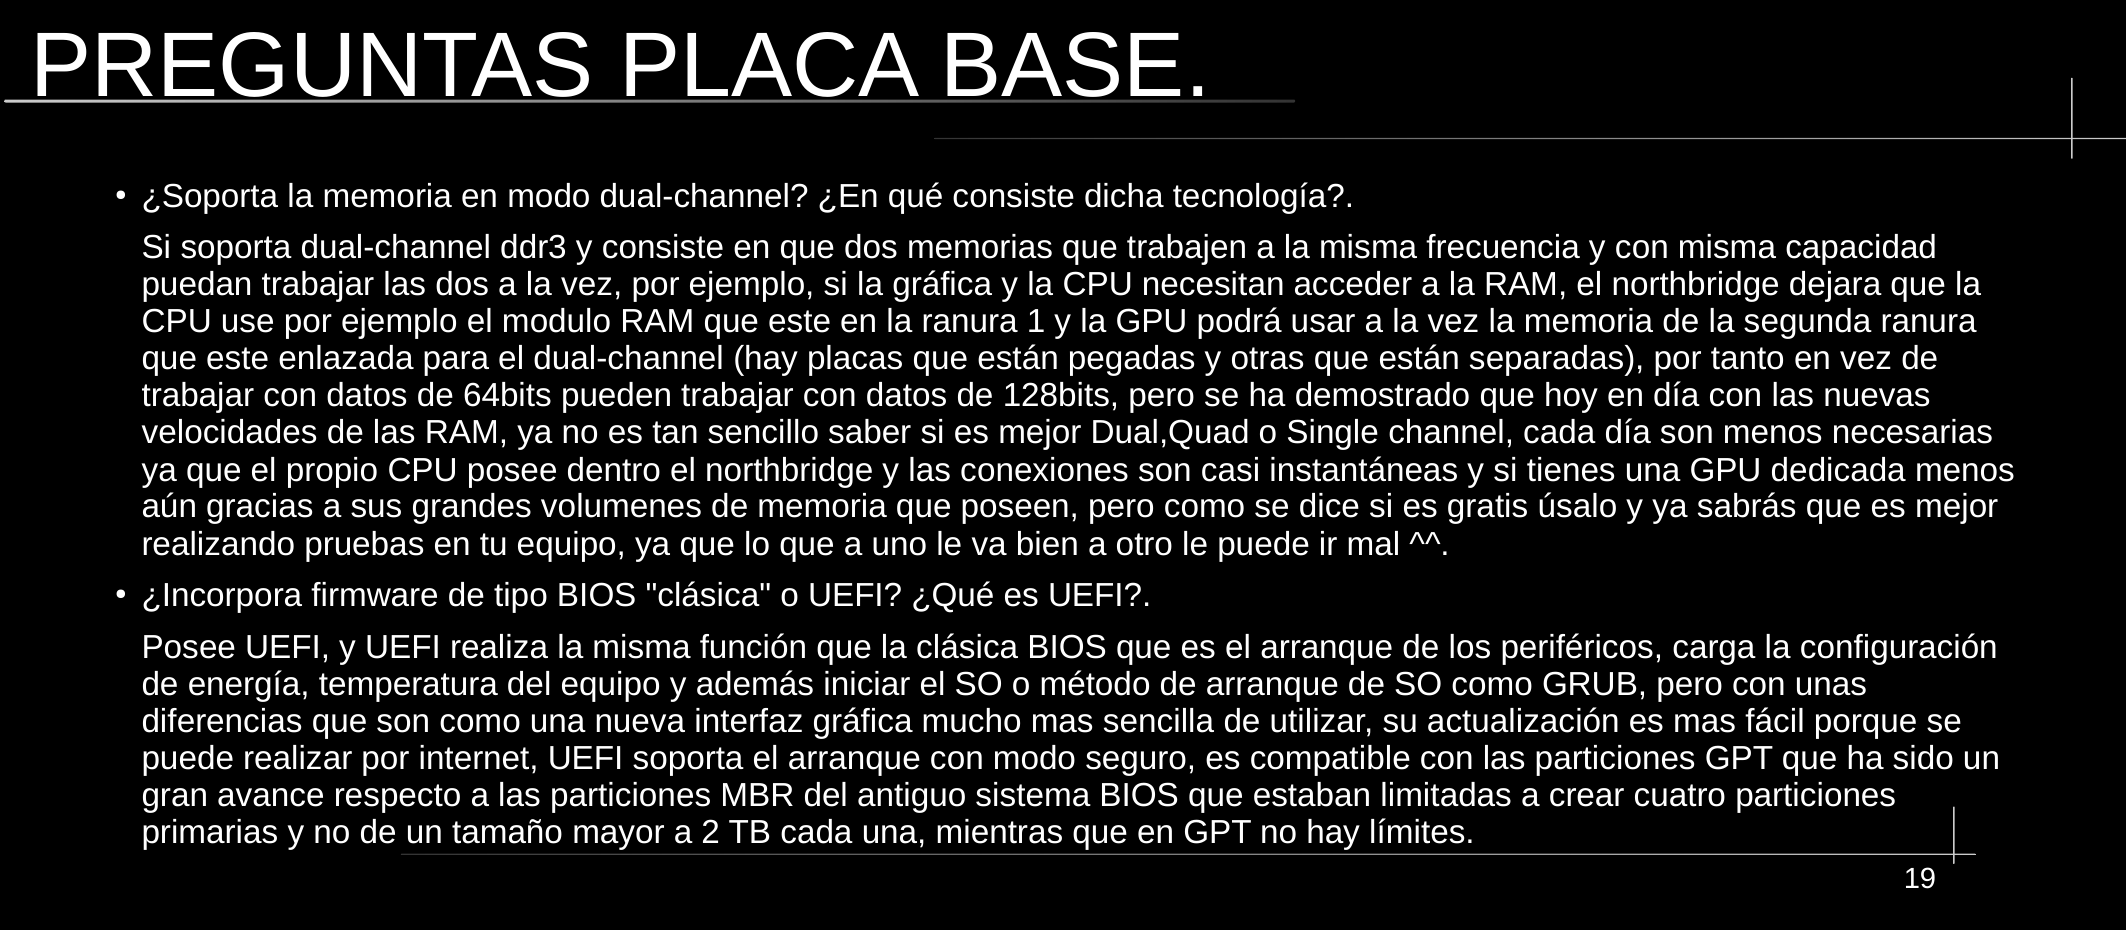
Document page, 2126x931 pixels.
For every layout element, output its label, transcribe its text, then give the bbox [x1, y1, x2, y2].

title PREGUNTAS PLACA BASE. [30, 2, 2043, 128]
list ¿Soporta la memoria en modo dual-channel? ¿En qué consiste dicha tecnología?. Si soporta dual-channel ddr3 y consiste en que dos memorias que trabajen a la misma frecuencia y con misma capacidad puedan trabajar las dos a la vez, por ejemplo, si la gráfica y la CPU necesitan acceder a la RAM, el northbridge dejara que la CPU use por ejemplo el modulo RAM que este en la ranura 1 y la GPU podrá usar a la vez la memoria de la segunda ranura que este enlazada para el dual-channel (hay placas que están pegadas y otras que están separadas), por tanto en vez de trabajar con datos de 64bits pueden trabajar con datos de 128bits, pero se ha demostrado que hoy en día con las nuevas velocidades de las RAM, ya no es tan sencillo saber si es mejor Dual,Quad o Single channel, cada día son menos necesarias ya que el propio CPU posee dentro el northbridge y las conexiones son casi instantáneas y si tienes una GPU dedicada menos aún gracias a sus grandes volumenes de memoria que poseen, pero como se dice si es gratis úsalo y ya sabrás que es mejor realizando pruebas en tu equipo, ya que lo que a uno le va bien a otro le puede ir mal ^^. ¿Incorpora firmware de tipo BIOS "clásica" o UEFI? ¿Qué es UEFI?. Posee UEFI, y UEFI realiza la misma función que la clásica BIOS que es el arranque de los periféricos, carga la configuración de energía, temperatura del equipo y además iniciar el SO o método de arranque de SO como GRUB, pero con unas diferencias que son como una nueva interfaz gráfica mucho mas sencilla de utilizar, su actualización es mas fácil porque se puede realizar por internet, UEFI soporta el arranque con modo seguro, es compatible con las particiones GPT que ha sido un gran avance respecto a las particiones MBR del antiguo sistema BIOS que estaban limitadas a crear cuatro particiones primarias y no de un tamaño mayor a 2 TB cada una, mientras que en GPT no hay límites. [106, 177, 2020, 857]
